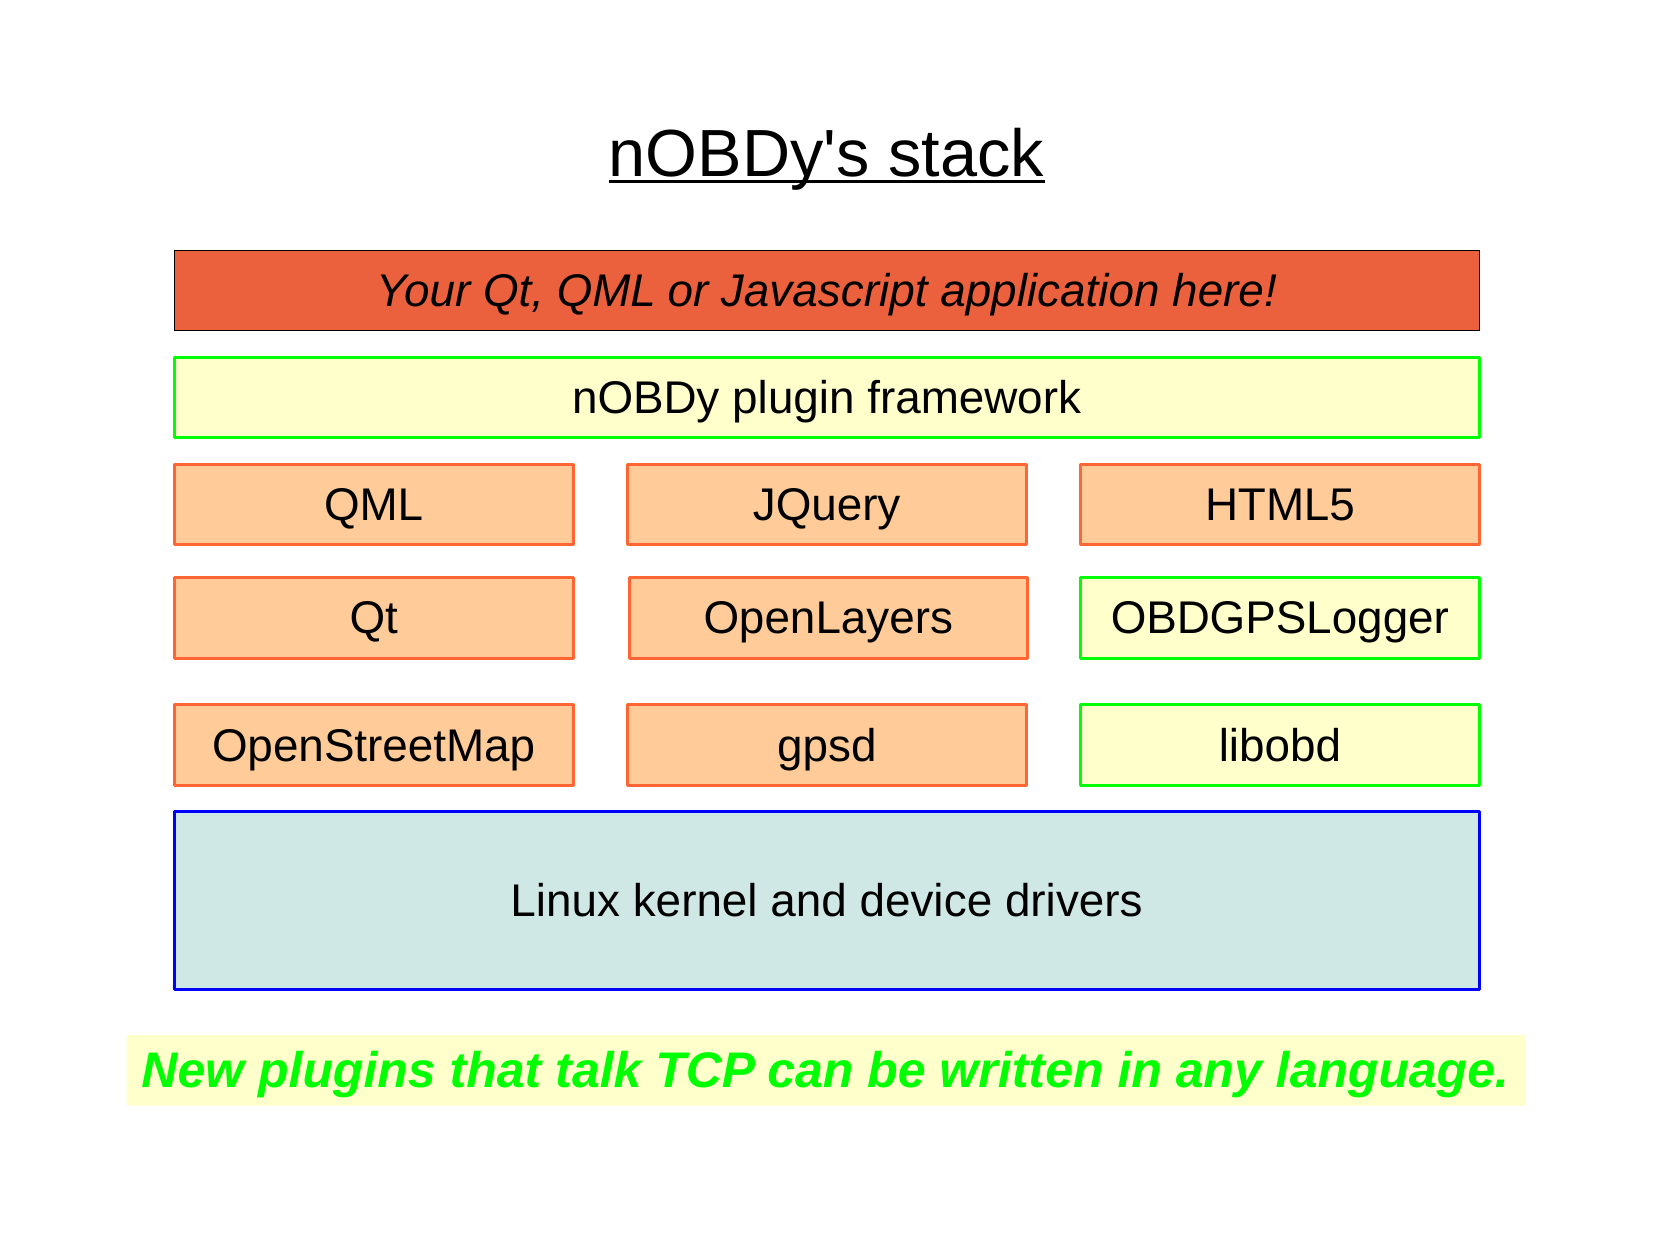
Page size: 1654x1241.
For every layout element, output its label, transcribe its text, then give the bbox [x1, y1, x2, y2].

text_box OBDGPSLogger [1080, 577, 1480, 659]
text_box HTML5 [1080, 464, 1480, 545]
text_box OpenStreetMap [174, 704, 574, 786]
text_box nOBDy plugin framework [174, 357, 1480, 438]
text_box Linux kernel and device drivers [174, 811, 1480, 990]
text_box JQuery [627, 464, 1027, 545]
text_box gpsd [627, 704, 1027, 786]
title nOBDy's stack [82, 49, 1571, 257]
text_box libobd [1080, 704, 1480, 786]
text_box QML [174, 464, 574, 545]
text_box Your Qt, QML or Javascript application here! [174, 250, 1480, 331]
text_box New plugins that talk TCP can be written in any language. [126, 1035, 1526, 1106]
text_box OpenLayers [629, 577, 1028, 659]
text_box Qt [174, 577, 574, 659]
